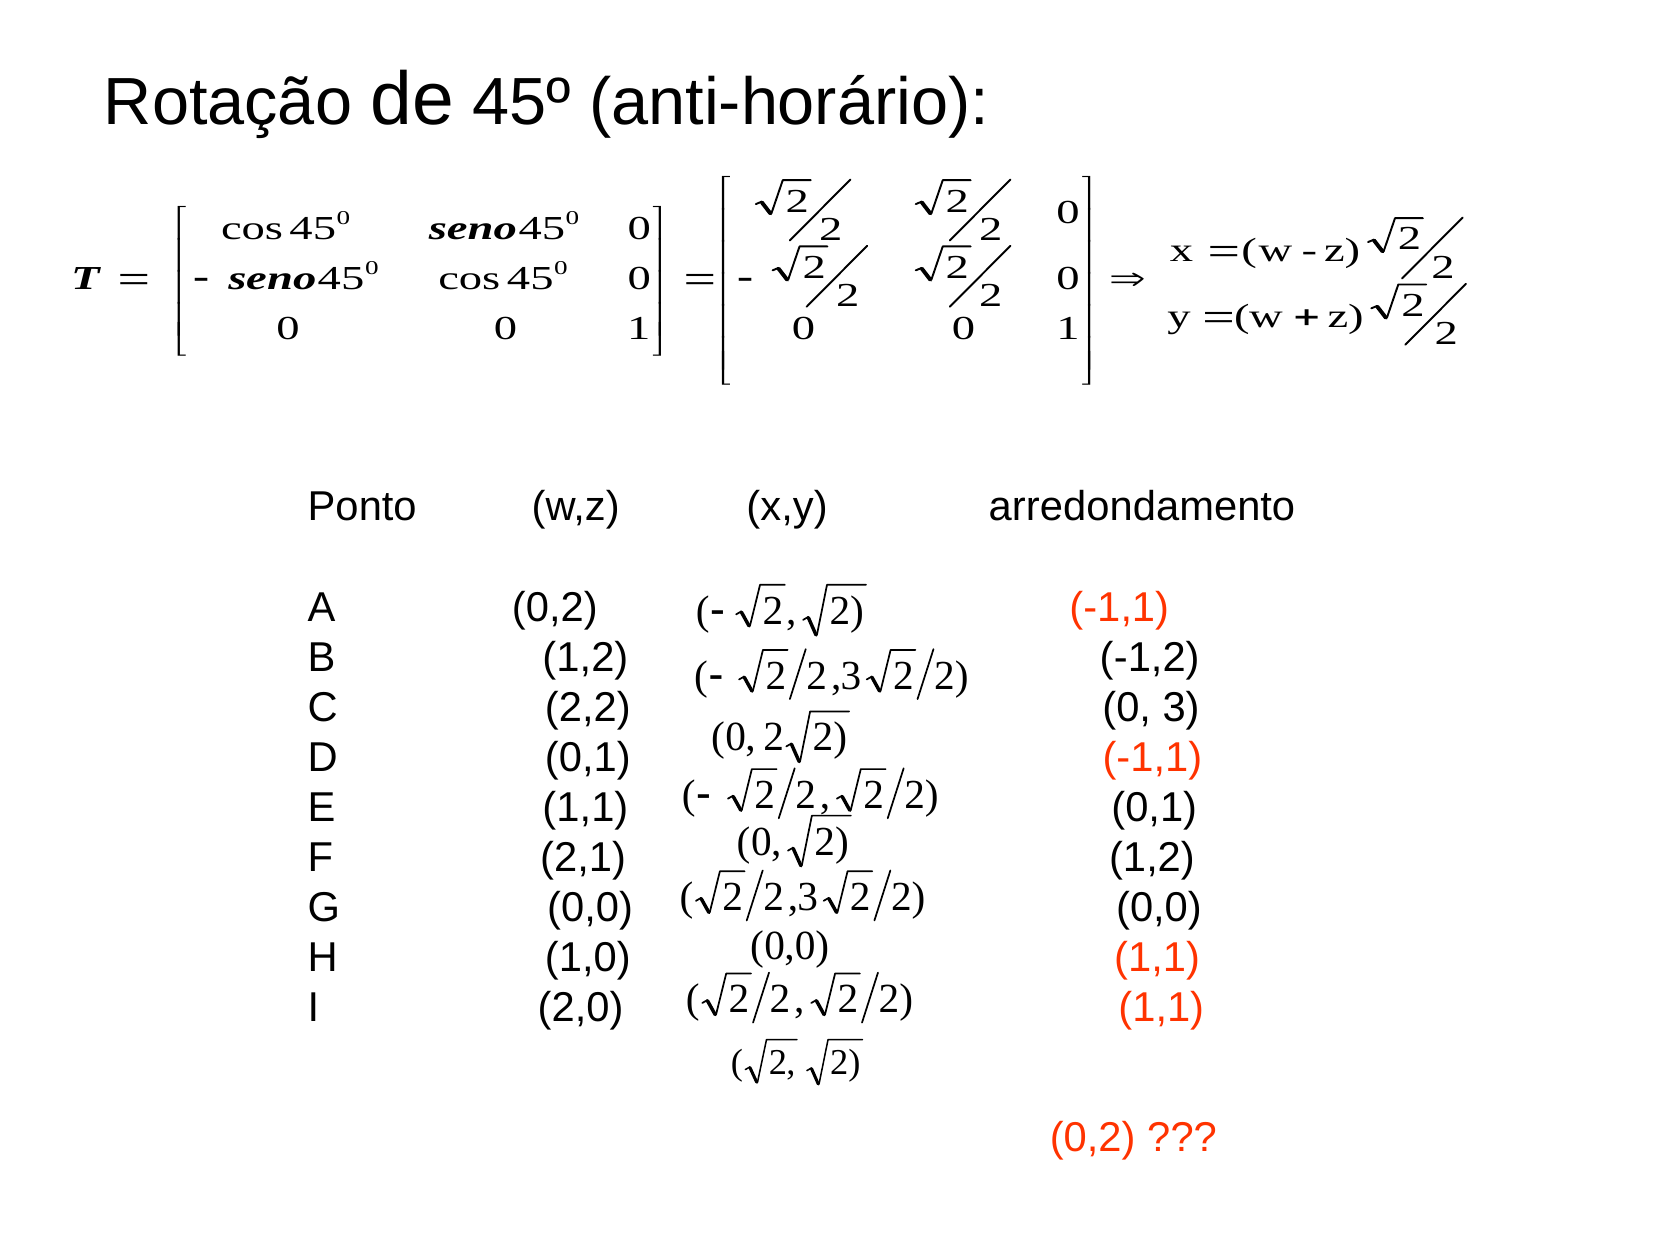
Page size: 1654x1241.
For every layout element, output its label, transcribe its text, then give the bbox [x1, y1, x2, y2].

text_box Rotação de 45º (anti-horário): [70, 42, 1005, 148]
text_box (0,2) ??? [1035, 1101, 1233, 1168]
chart [66, 169, 1477, 443]
text_box Ponto (w,z) (x,y) arredondamento A (0,2) (-1,1) B (1,2) (-1,2) C (2,2) (0, 3) D (0,1) (-1,1) E (1,1) (0,1) F (2,1) (1,2) G (0,0) (0,0) H (1,0) (1,1) I (2,0) (1,1) [278, 471, 1323, 1038]
chart [673, 576, 975, 1093]
